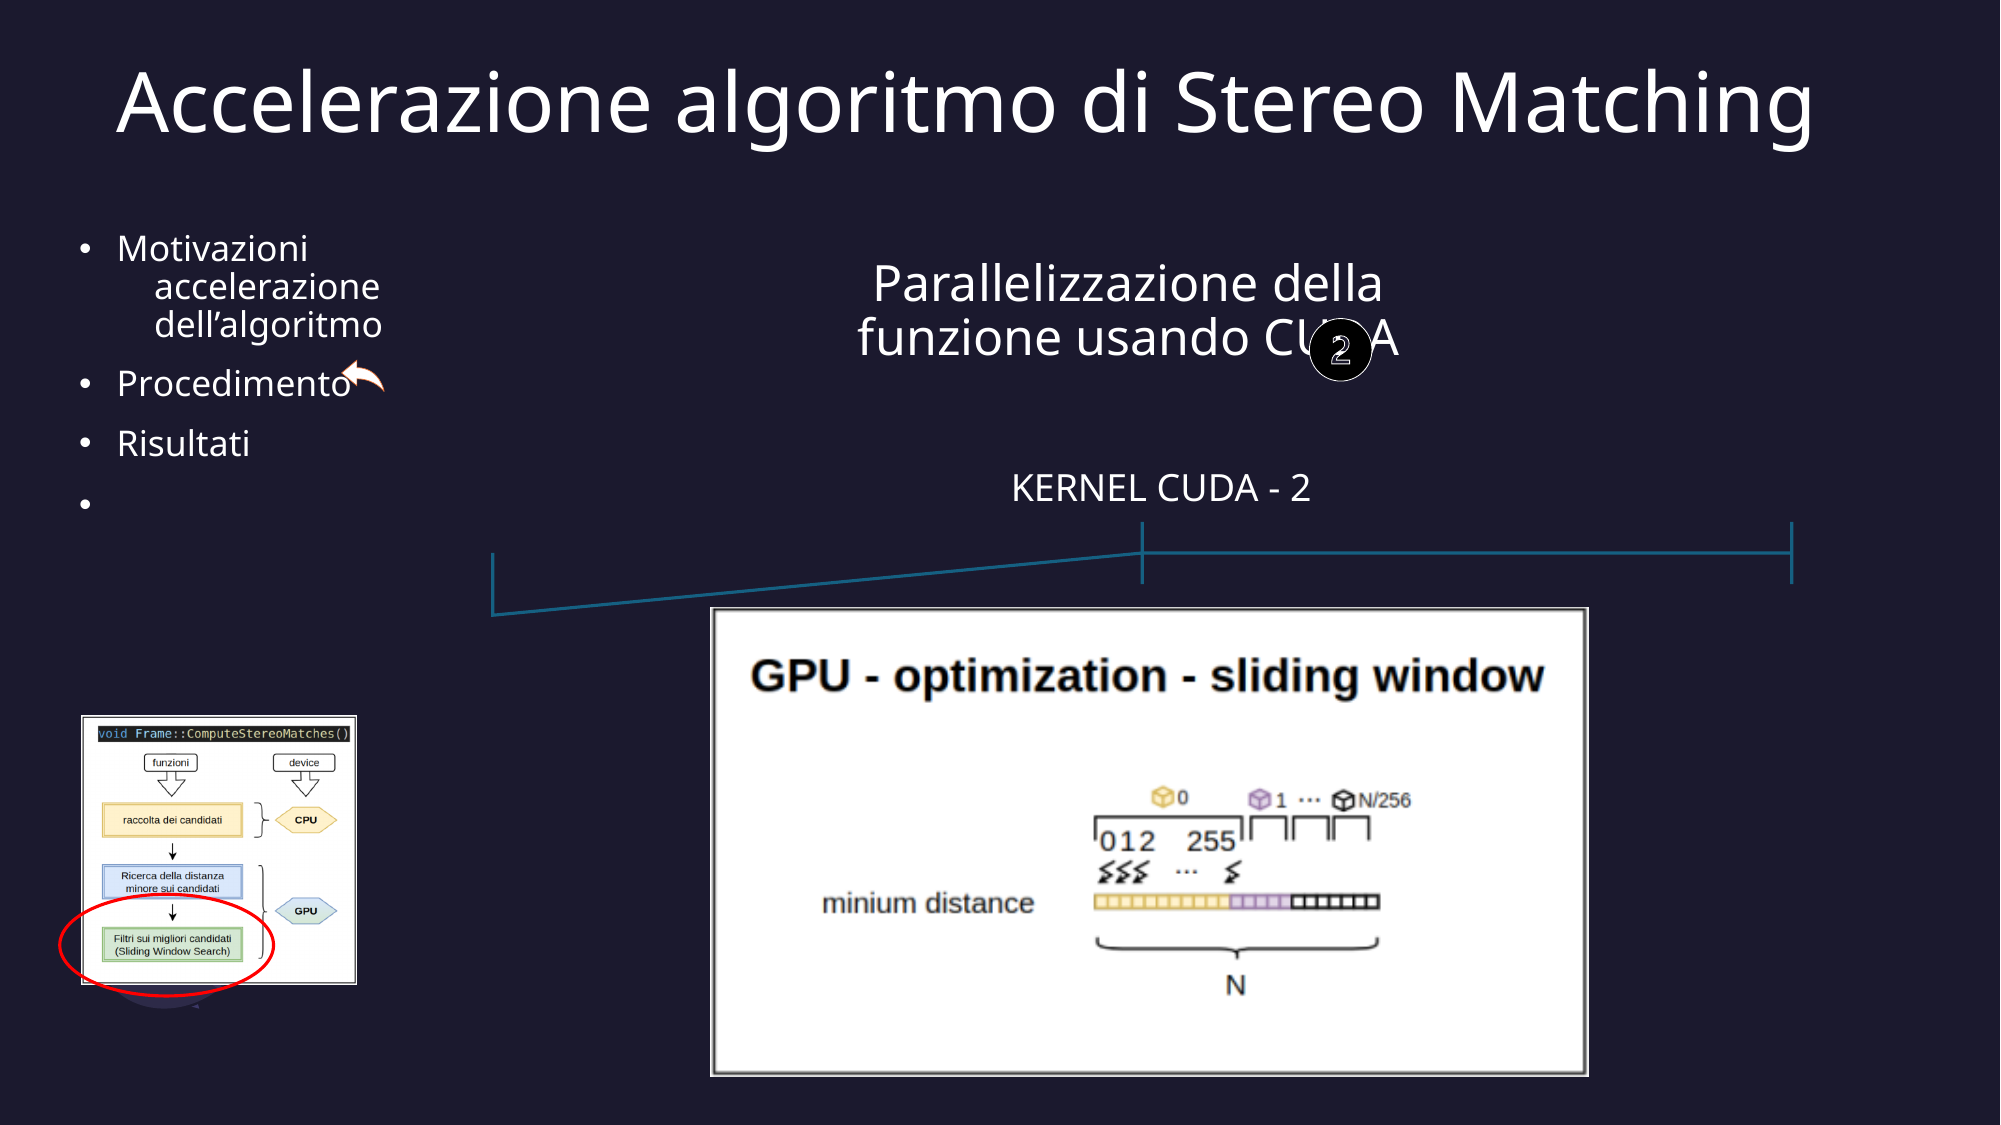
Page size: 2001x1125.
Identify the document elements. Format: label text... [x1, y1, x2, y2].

picture [81, 896, 271, 985]
text_box Accelerazione algoritmo di Stereo Matching [116, 48, 1936, 165]
picture [710, 608, 1589, 1077]
text_box Parallelizzazione della funzione usando CUDA [753, 251, 1505, 376]
picture [81, 978, 93, 985]
text_box KERNEL CUDA - 2 [995, 456, 1315, 518]
text_box Motivazioni accelerazione dell’algoritmo Procedimento Risultati [79, 230, 544, 479]
picture [337, 349, 389, 402]
picture [81, 715, 357, 985]
picture [1300, 309, 1381, 390]
